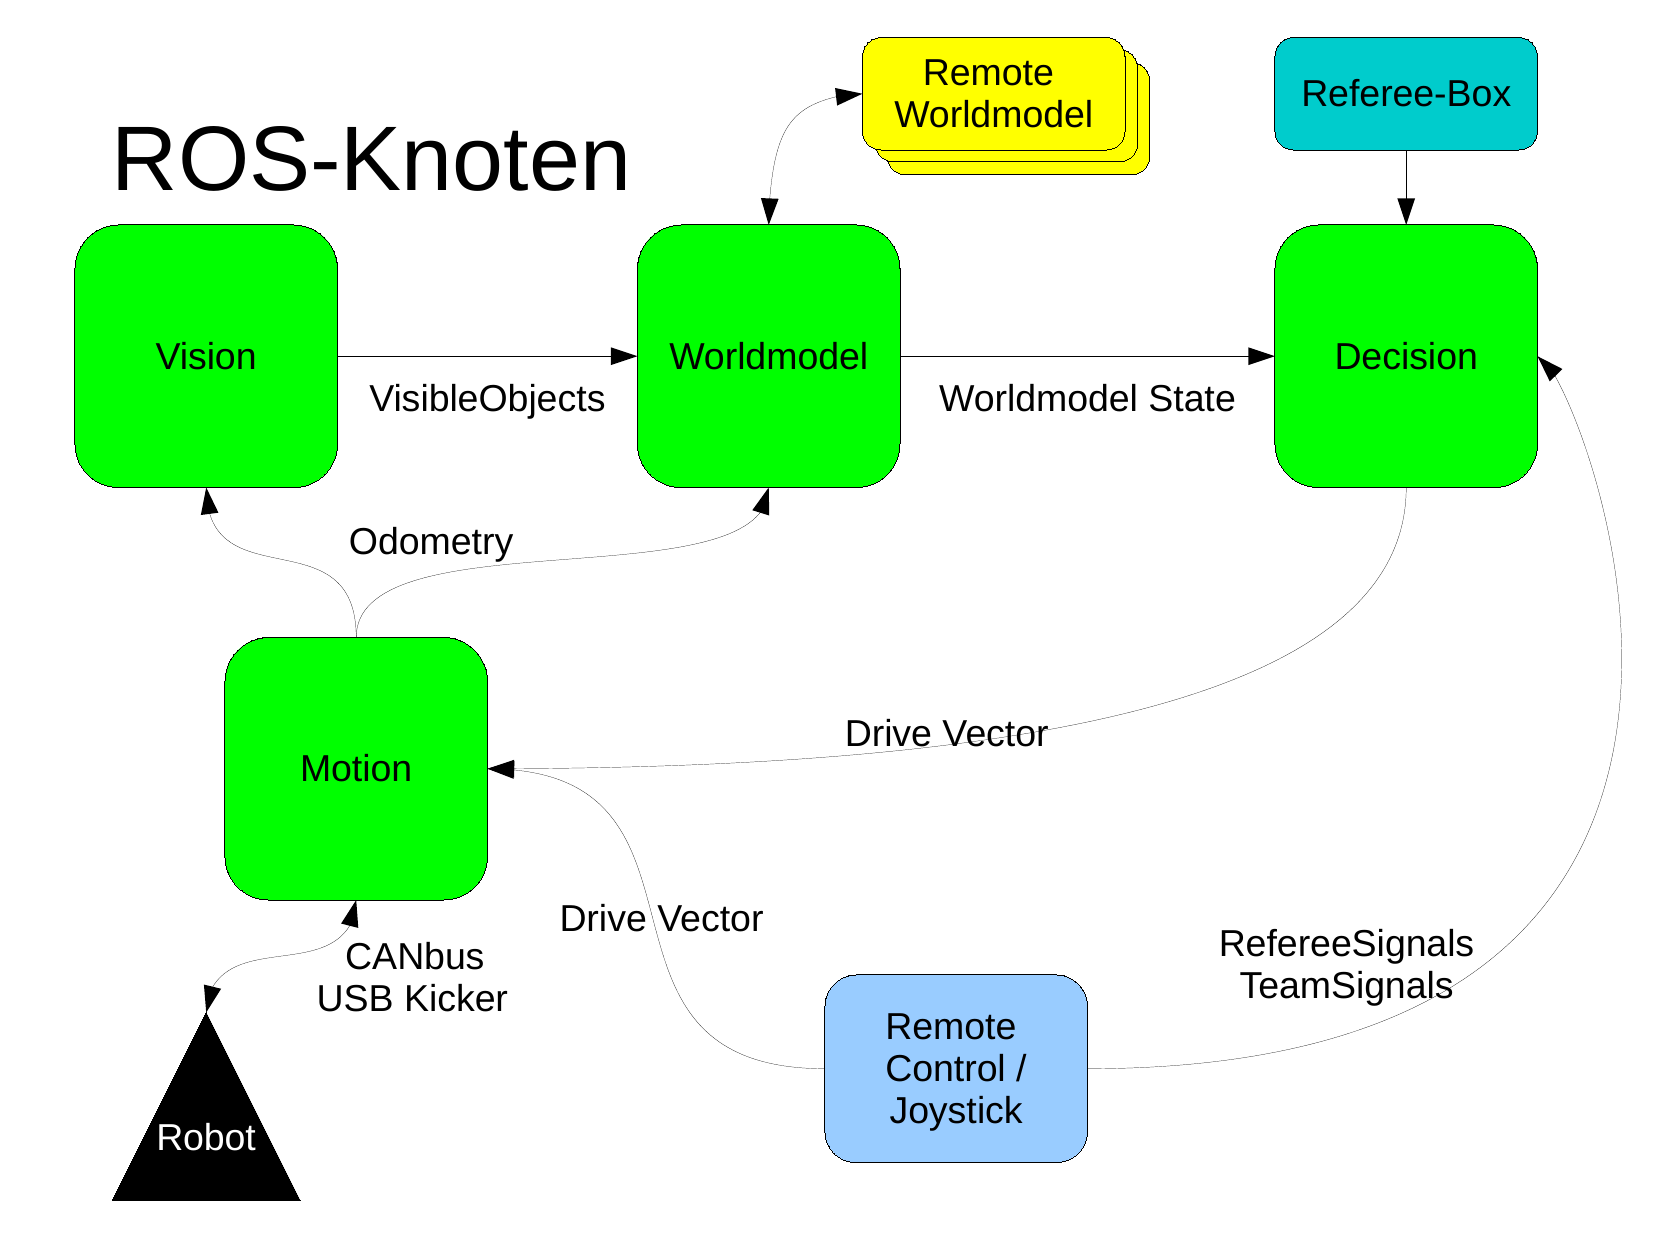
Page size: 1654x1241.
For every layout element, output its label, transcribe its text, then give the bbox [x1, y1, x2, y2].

text_box Remote Worldmodel [862, 37, 1126, 151]
text_box Remote Worldmodel [887, 63, 1150, 175]
text_box Robot [112, 1012, 301, 1201]
text_box Referee-Box [1274, 37, 1538, 151]
text_box Remote Worldmodel [876, 50, 1138, 162]
text_box Worldmodel [637, 263, 901, 488]
text_box Remote Control / Joystick [824, 974, 1088, 1163]
title ROS-Knoten [86, 55, 1576, 263]
text_box Decision [1274, 263, 1538, 488]
text_box Motion [224, 637, 488, 901]
text_box Vision [74, 239, 338, 488]
